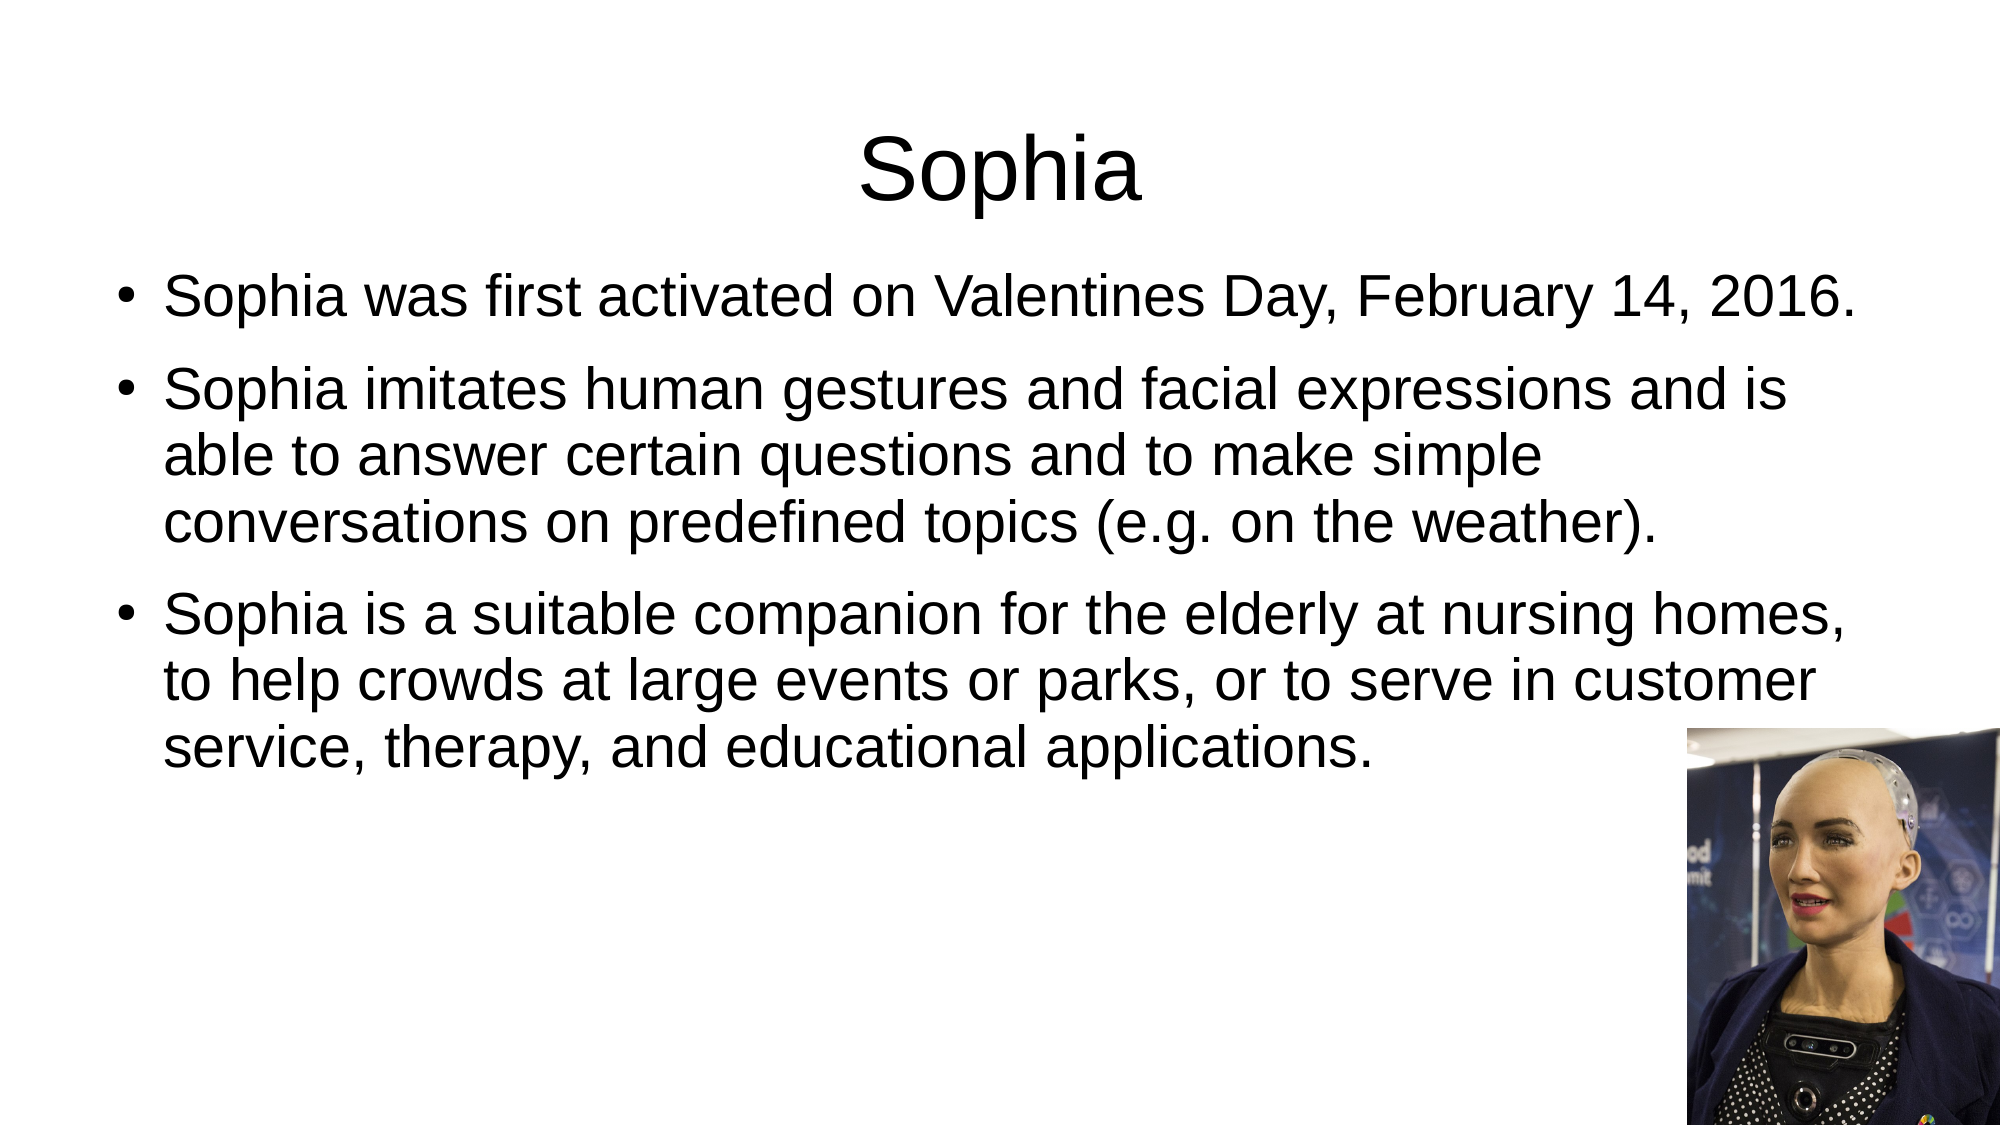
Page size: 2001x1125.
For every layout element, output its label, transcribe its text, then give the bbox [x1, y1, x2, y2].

picture [1687, 728, 2000, 1125]
title Sophia [137, 59, 1863, 263]
list Sophia was first activated on Valentines Day, February 14, 2016. Sophia imitates human gestures and facial expressions and is able to answer certain questions and to make simple conversations on predefined topics (e.g. on the weather). Sophia is a suitable companion for the elderly at nursing homes, to help crowds at large events or parks, or to serve in customer service, therapy, and educational applications. [99, 263, 1900, 916]
